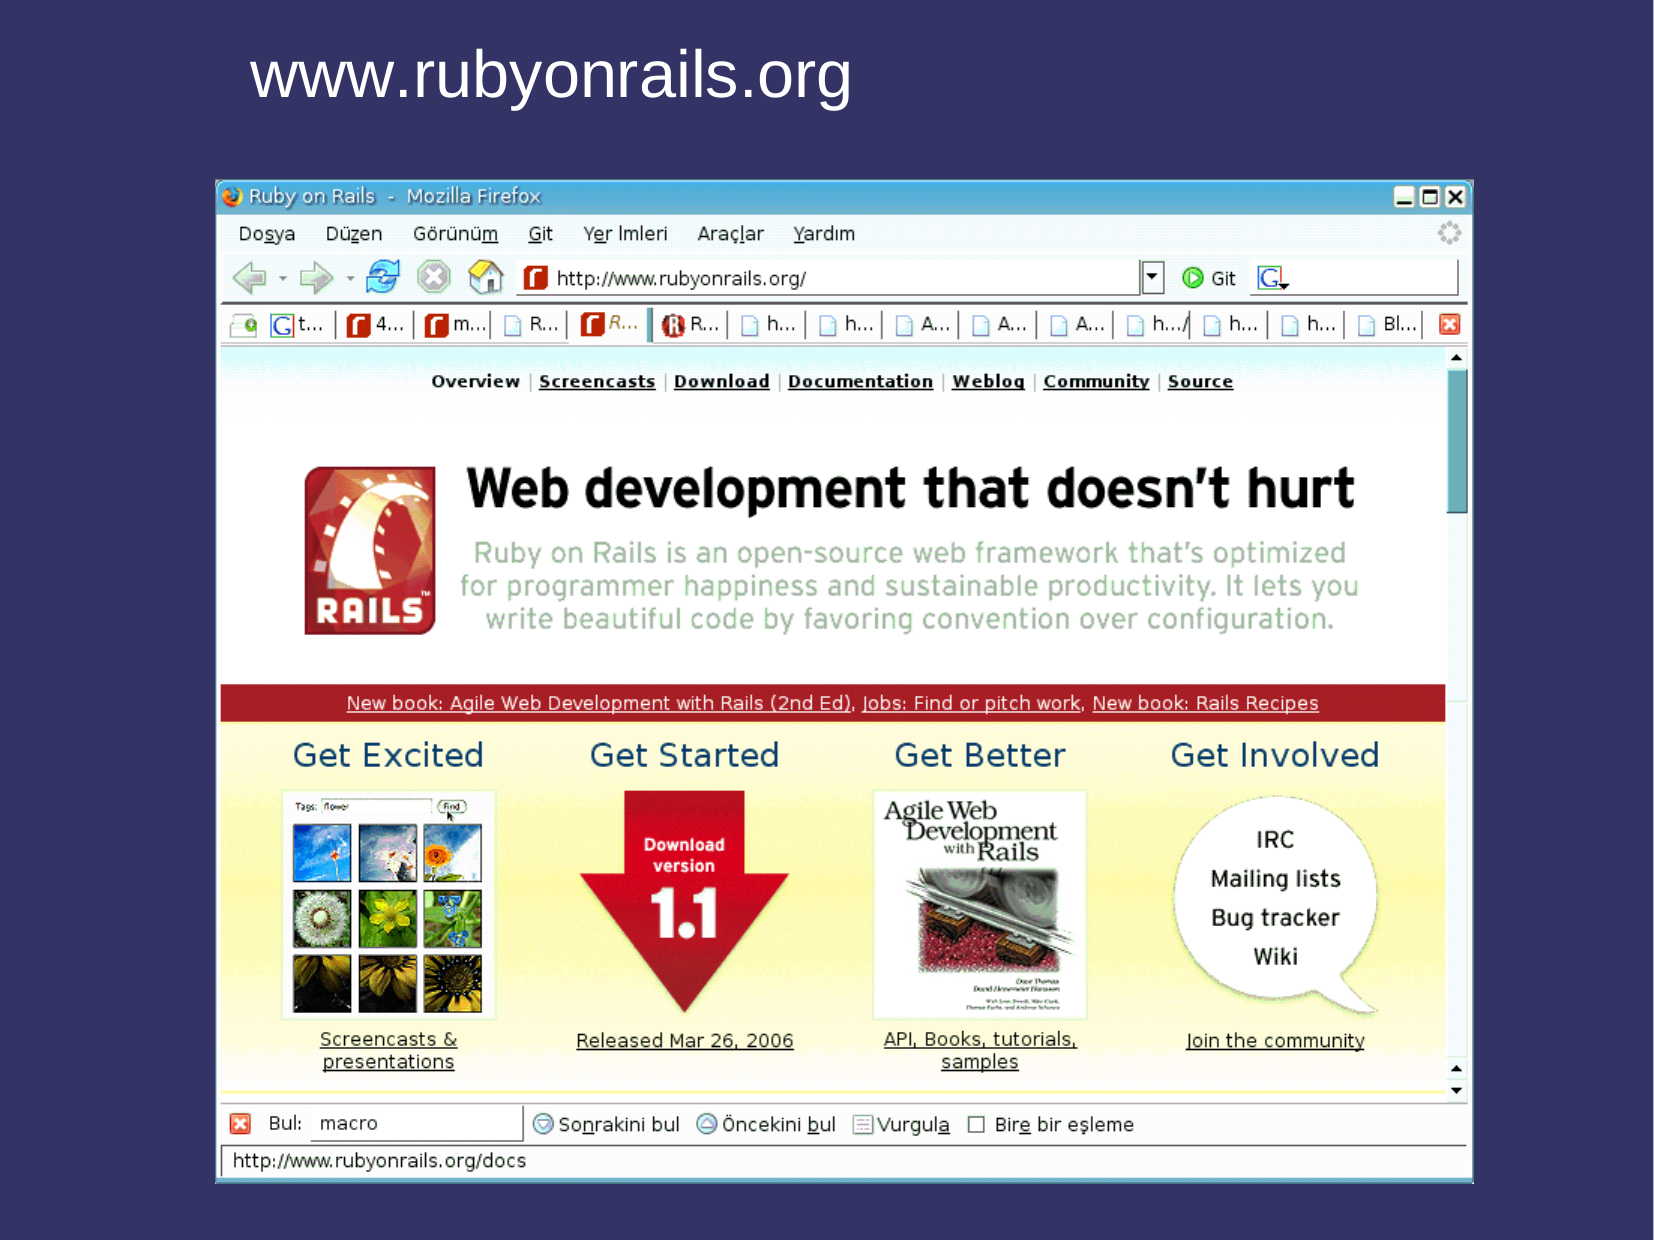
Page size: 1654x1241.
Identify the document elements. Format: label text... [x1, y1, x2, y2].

picture [215, 179, 1474, 1184]
title www.rubyonrails.org [250, 11, 1477, 137]
